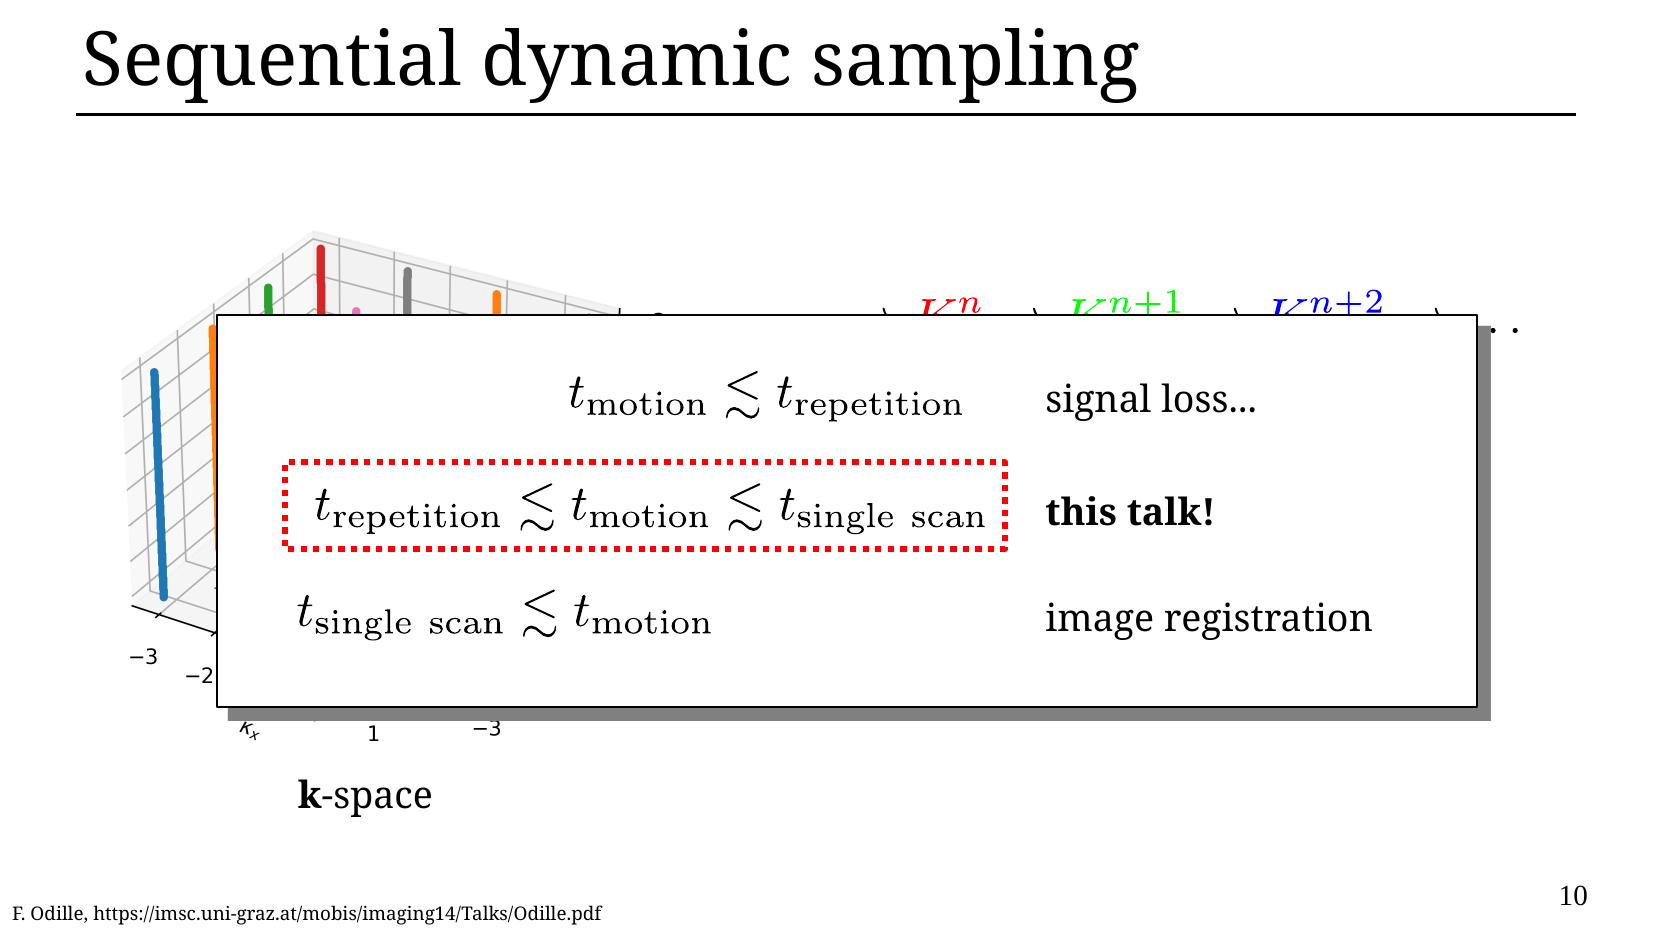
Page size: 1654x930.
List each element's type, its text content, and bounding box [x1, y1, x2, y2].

text_box signal loss... [1030, 365, 1421, 424]
picture [565, 369, 964, 424]
text_box t1 [175, 559, 216, 631]
text_box rigid motion parameters [1005, 665, 1512, 724]
text_box k-space [112, 761, 619, 821]
text_box [217, 315, 1478, 708]
title Sequential dynamic sampling [82, 7, 1571, 105]
picture [75, 173, 727, 760]
picture [311, 481, 987, 537]
text_box F. Odille, https://imsc.uni-graz.at/mobis/imaging14/Talks/Odille.pdf [0, 892, 1528, 930]
picture [294, 587, 713, 643]
picture [774, 287, 1520, 336]
text_box image registration [1030, 584, 1421, 643]
text_box this talk! [1030, 477, 1421, 537]
